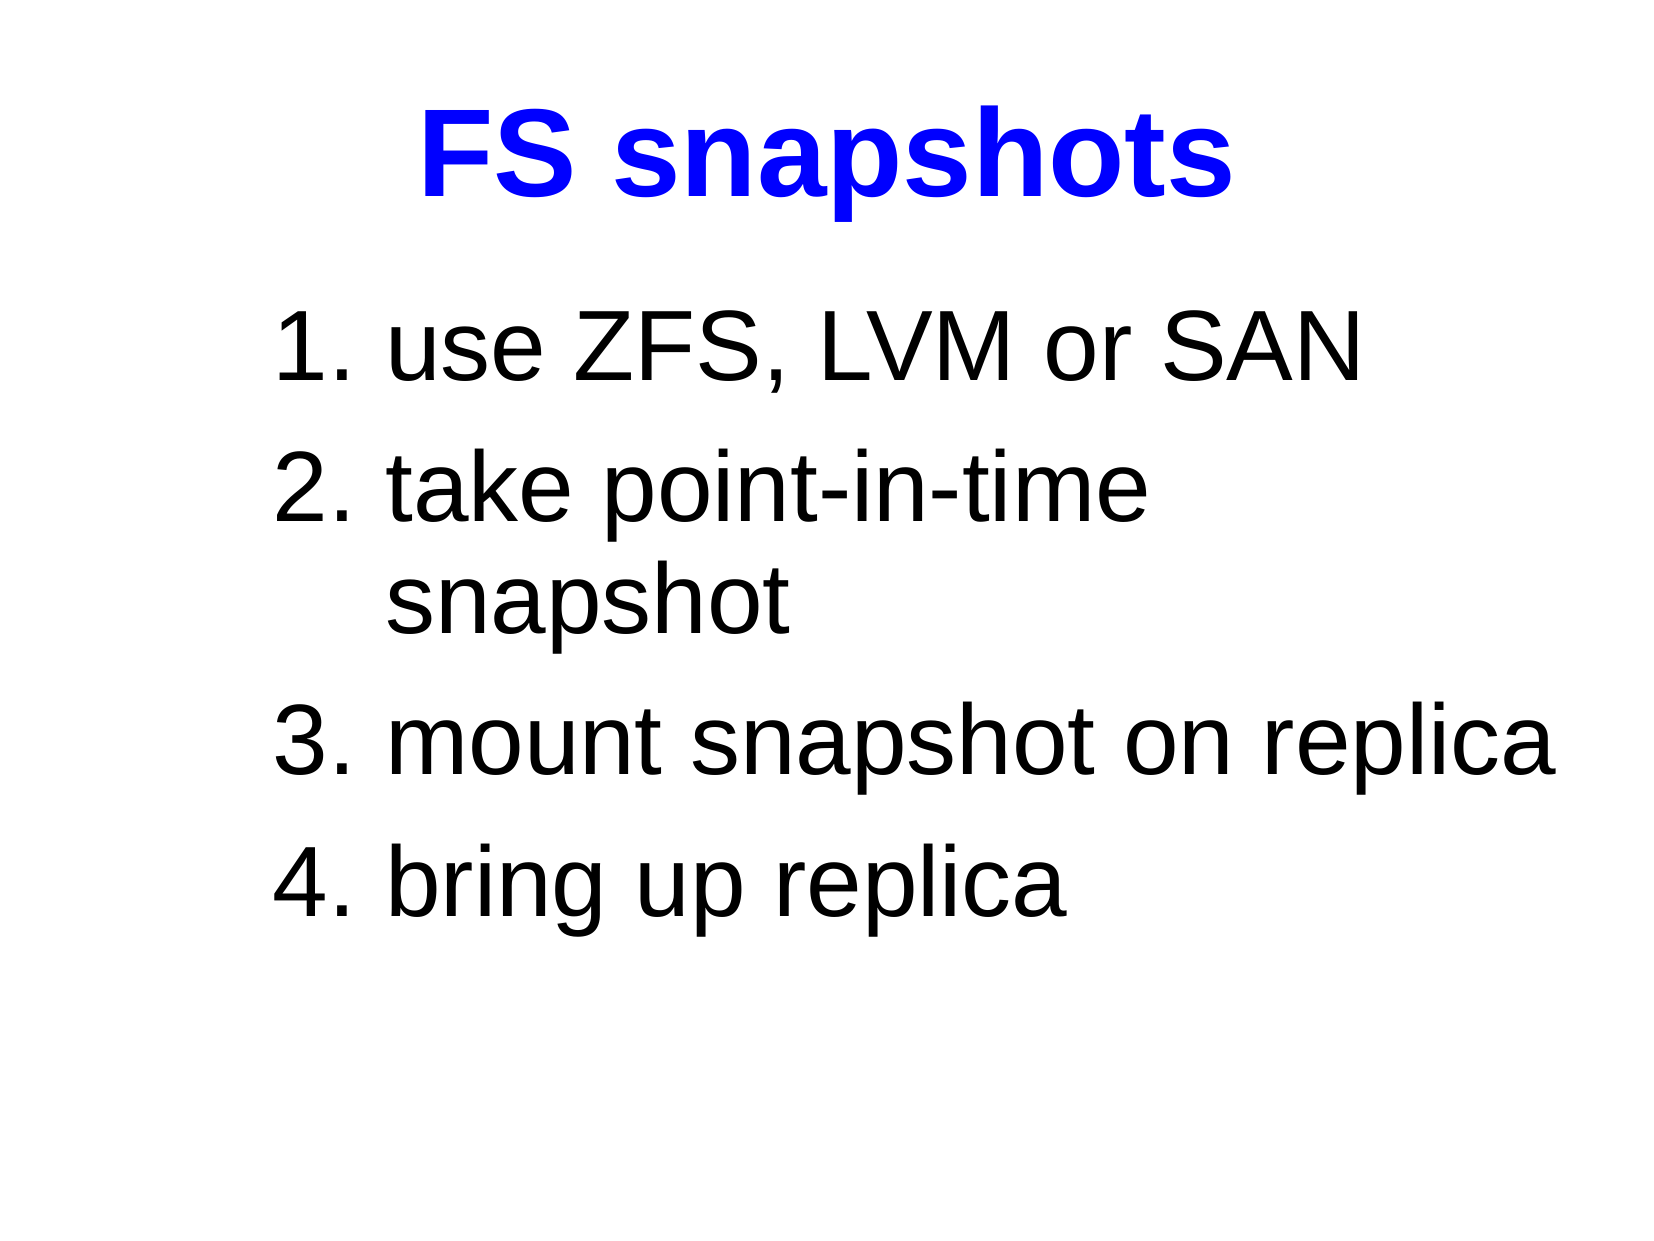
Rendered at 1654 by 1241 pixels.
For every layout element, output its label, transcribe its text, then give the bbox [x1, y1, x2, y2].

list use ZFS, LVM or SAN take point-in-time snapshot mount snapshot on replica bring up replica [255, 290, 1591, 1130]
title FS snapshots [82, 49, 1571, 257]
